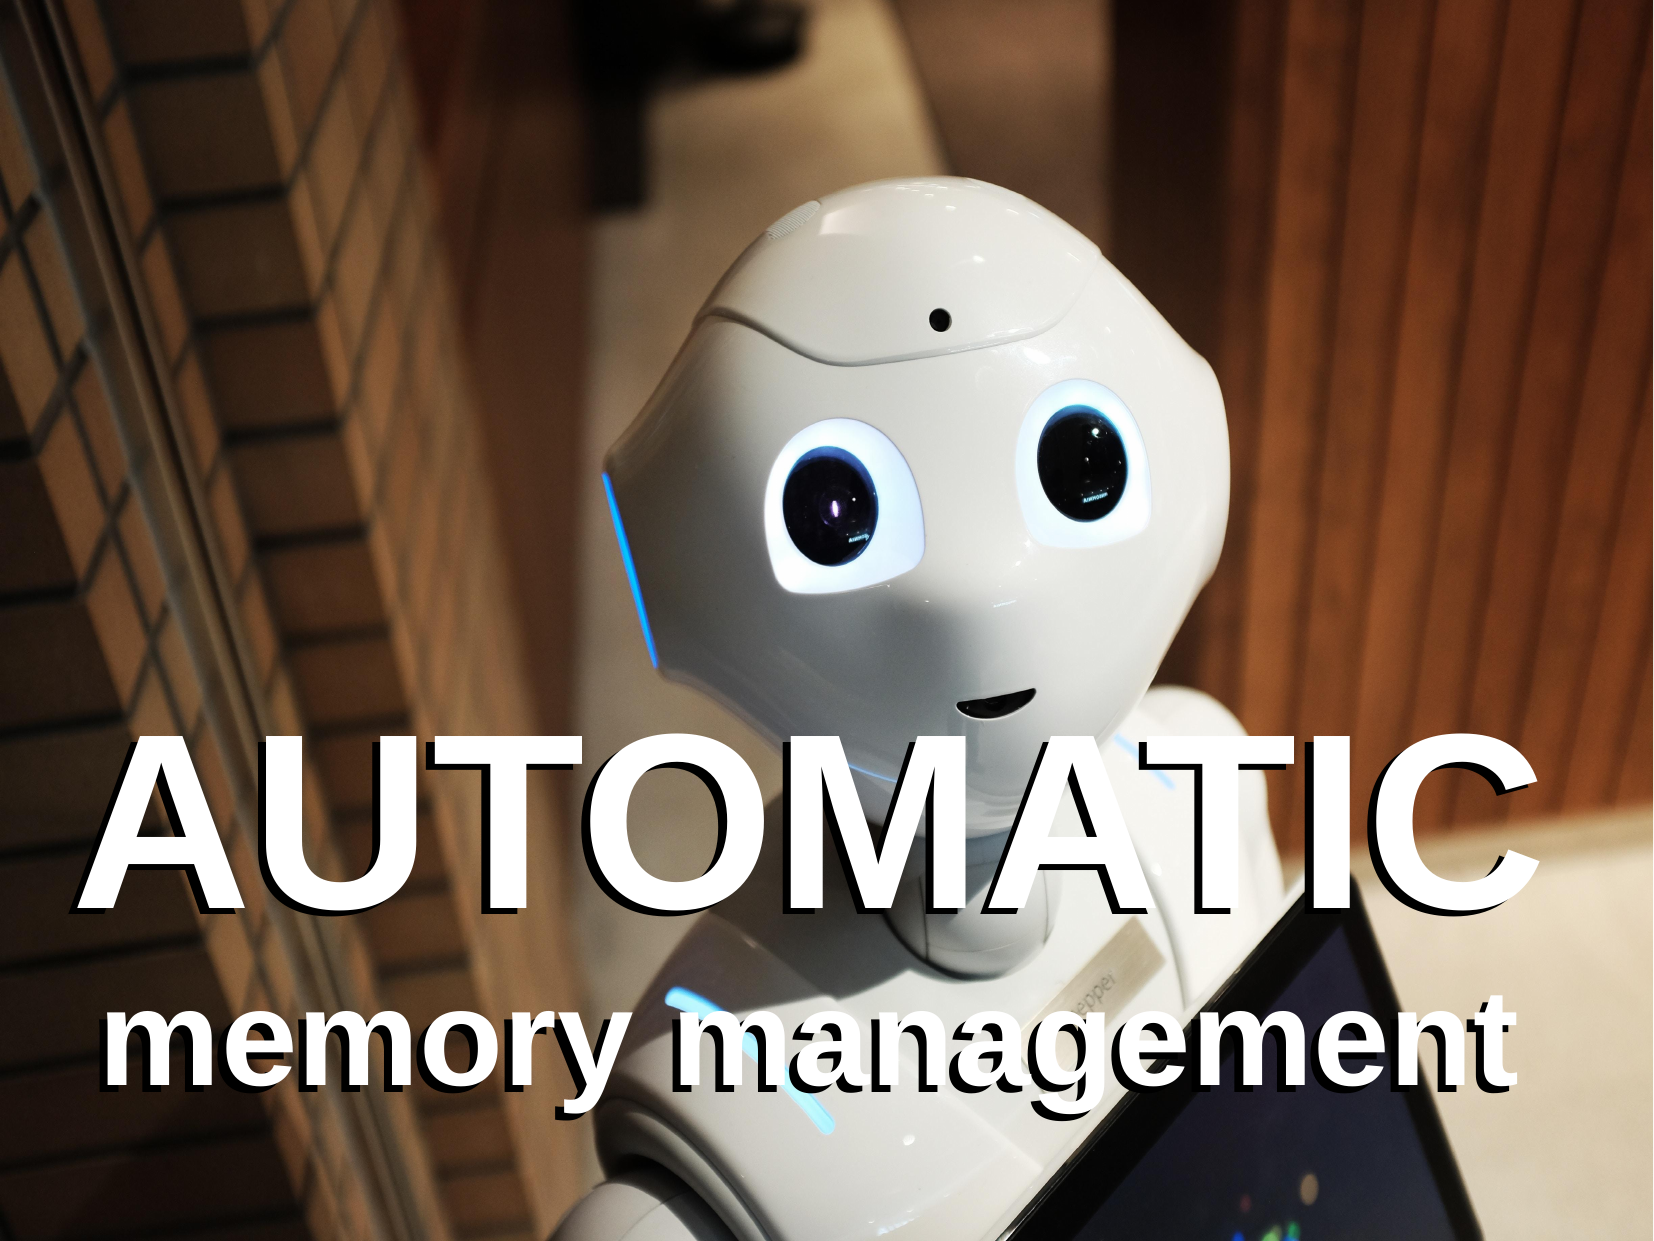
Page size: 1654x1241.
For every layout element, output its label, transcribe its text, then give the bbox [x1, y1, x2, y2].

text_box AUTOMATIC memory management [65, 668, 1554, 1129]
subtitle AUTOMATIC memory management [57, 674, 1546, 1135]
picture [0, 0, 1654, 1241]
